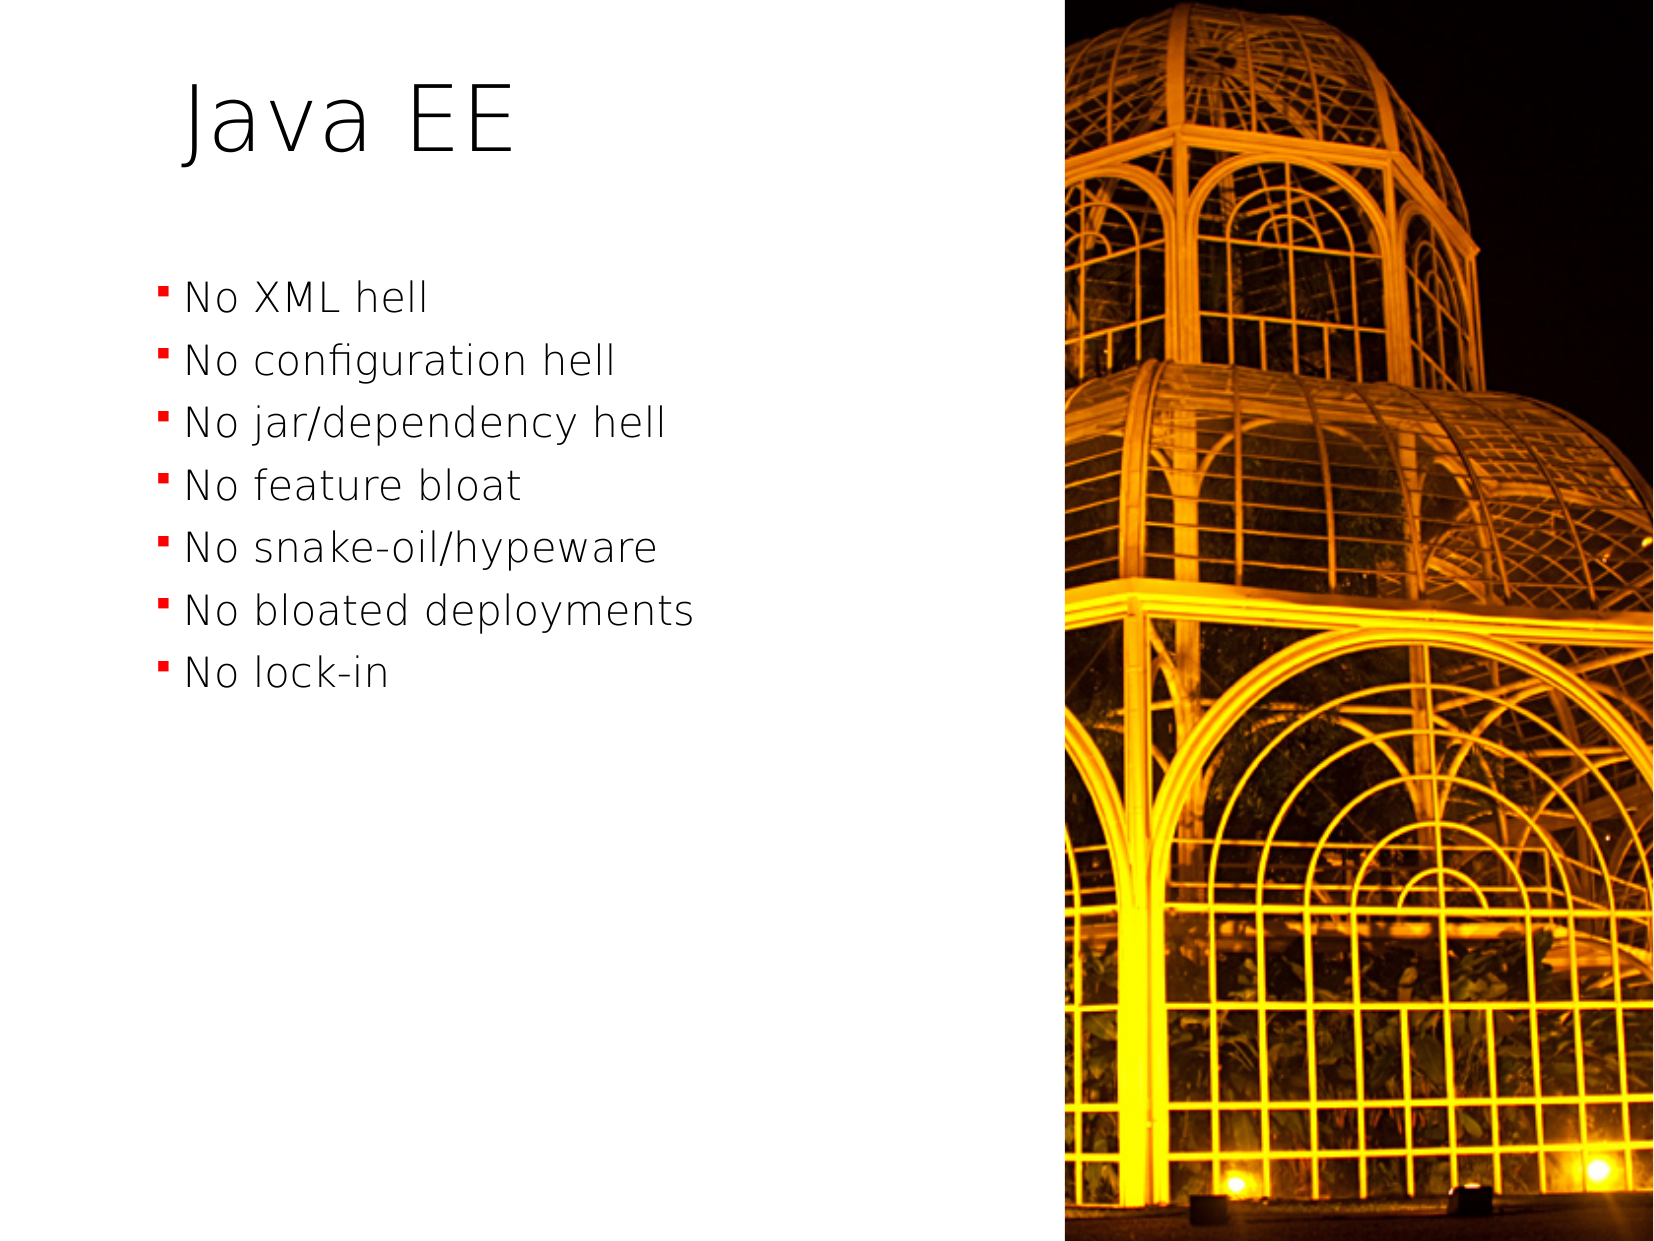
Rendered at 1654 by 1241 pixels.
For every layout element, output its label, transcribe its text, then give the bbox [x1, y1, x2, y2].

picture [1064, 0, 1654, 1241]
title Java EE [145, 59, 1634, 158]
text_box No XML hell No configuration hell No jar/dependency hell No feature bloat No snake-oil/hypeware No bloated deployments No lock-in [145, 270, 1531, 1050]
